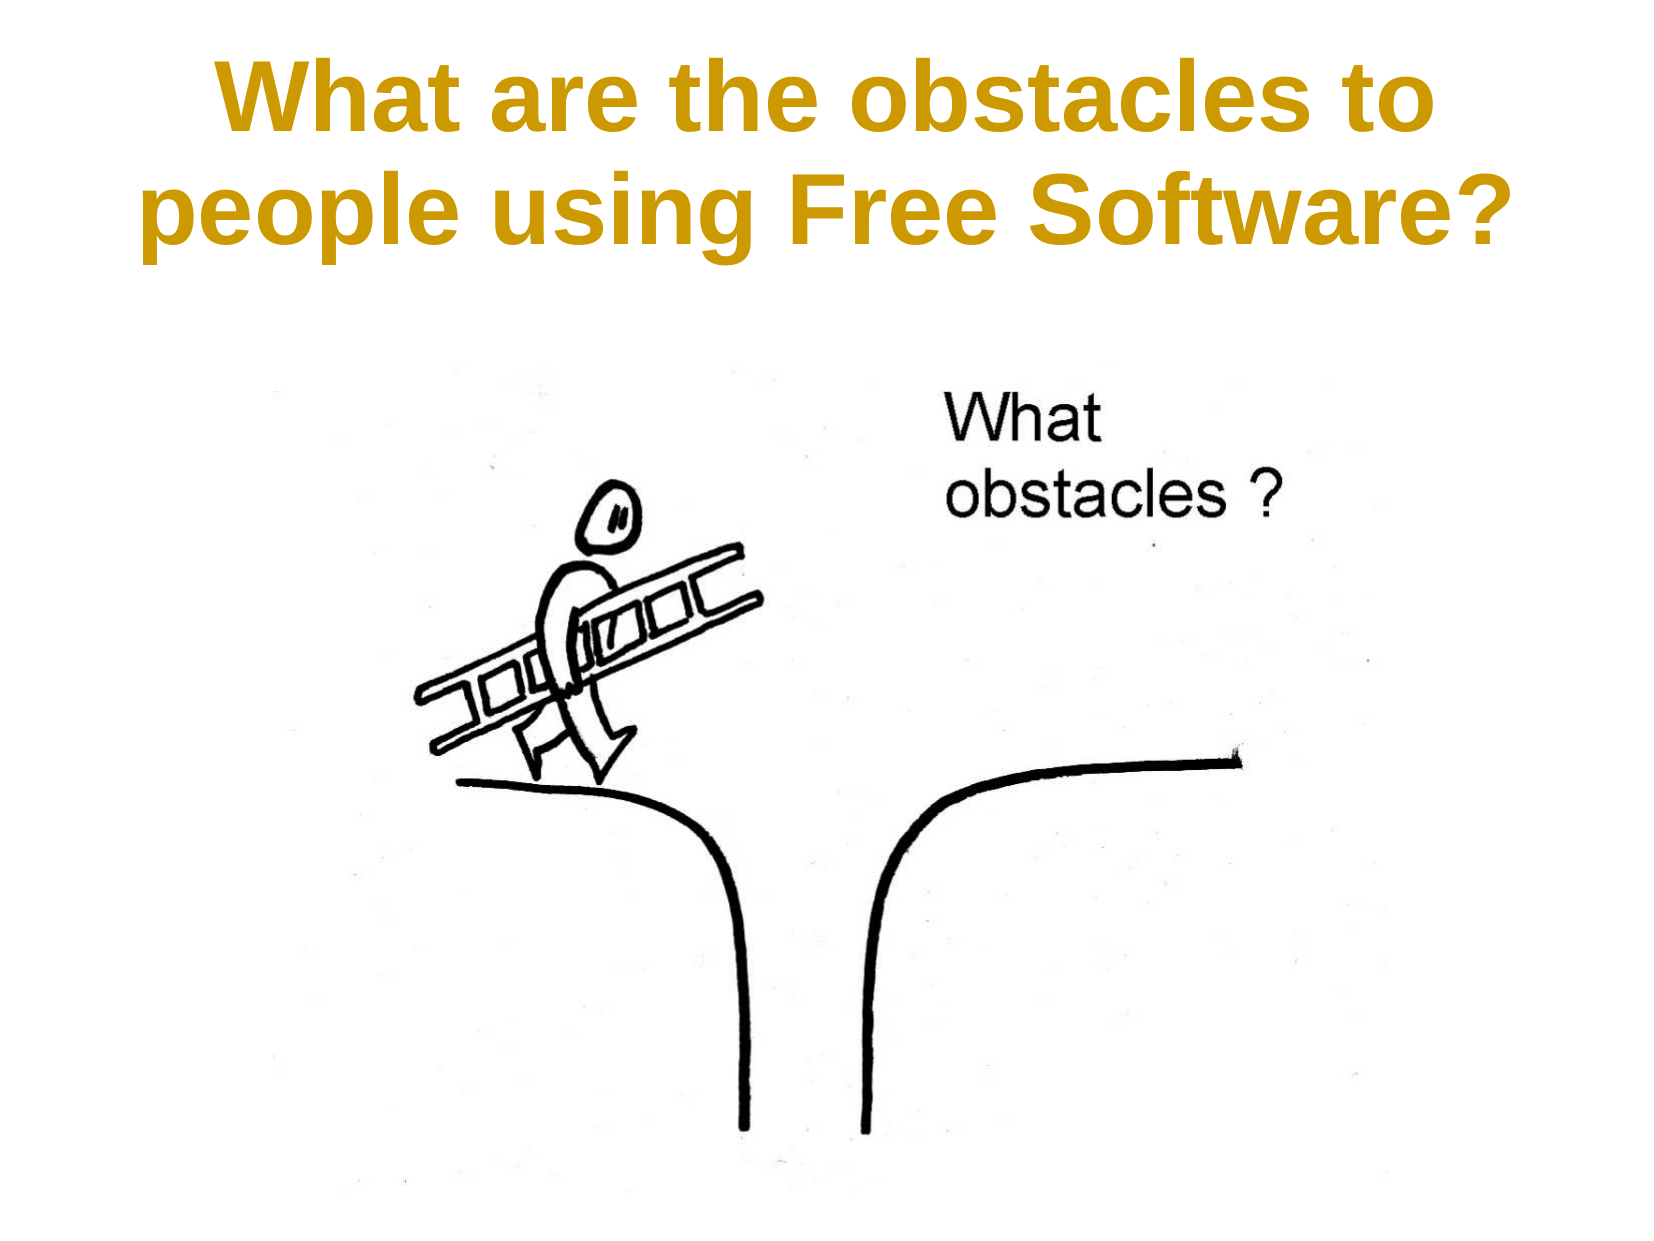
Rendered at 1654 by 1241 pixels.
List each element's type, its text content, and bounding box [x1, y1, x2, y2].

title What are the obstacles to people using Free Software? [82, 0, 1571, 340]
picture [273, 359, 1389, 1197]
